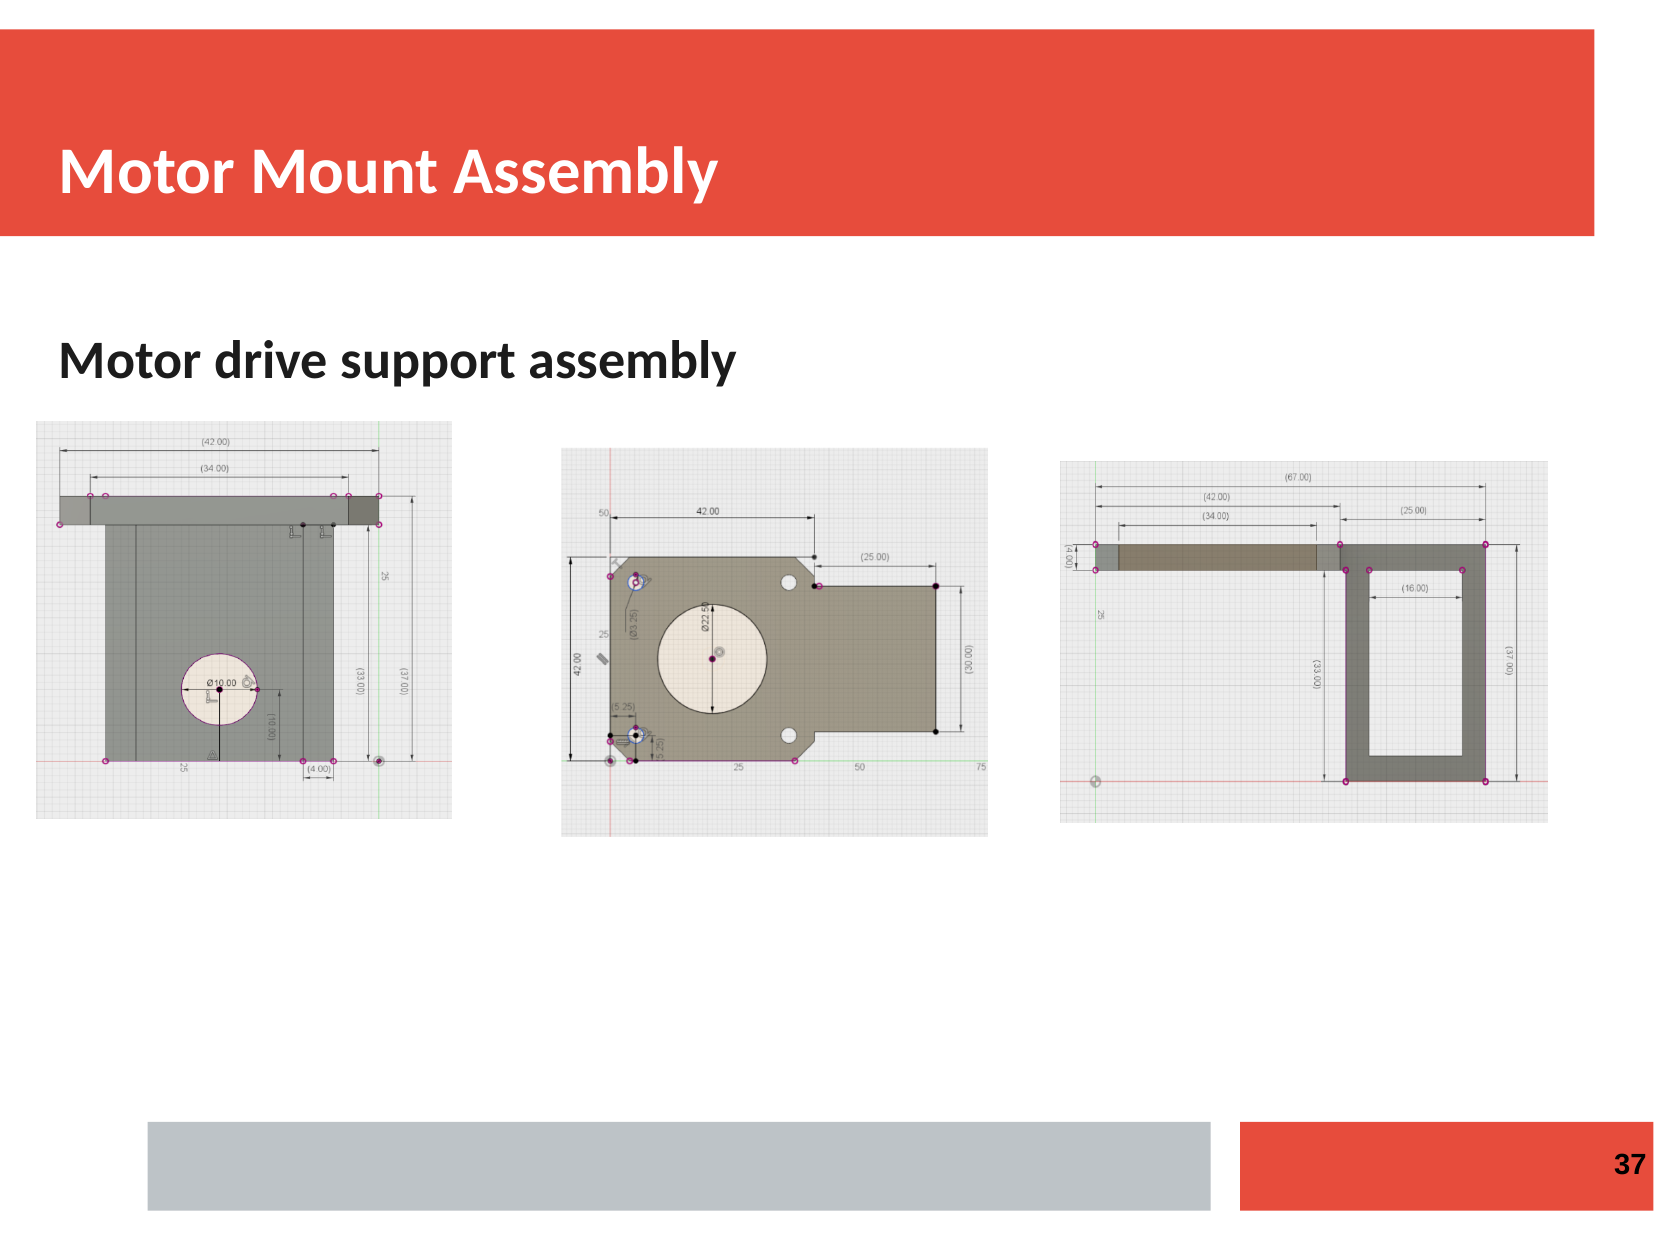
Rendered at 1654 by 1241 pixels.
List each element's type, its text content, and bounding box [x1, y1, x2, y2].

picture [561, 447, 988, 837]
text_box Motor drive support assembly [58, 324, 1565, 1093]
picture [36, 421, 452, 819]
text_box Motor Mount Assembly [58, 58, 1595, 207]
picture [1060, 461, 1548, 823]
slide_number <number> [1547, 1145, 1647, 1241]
